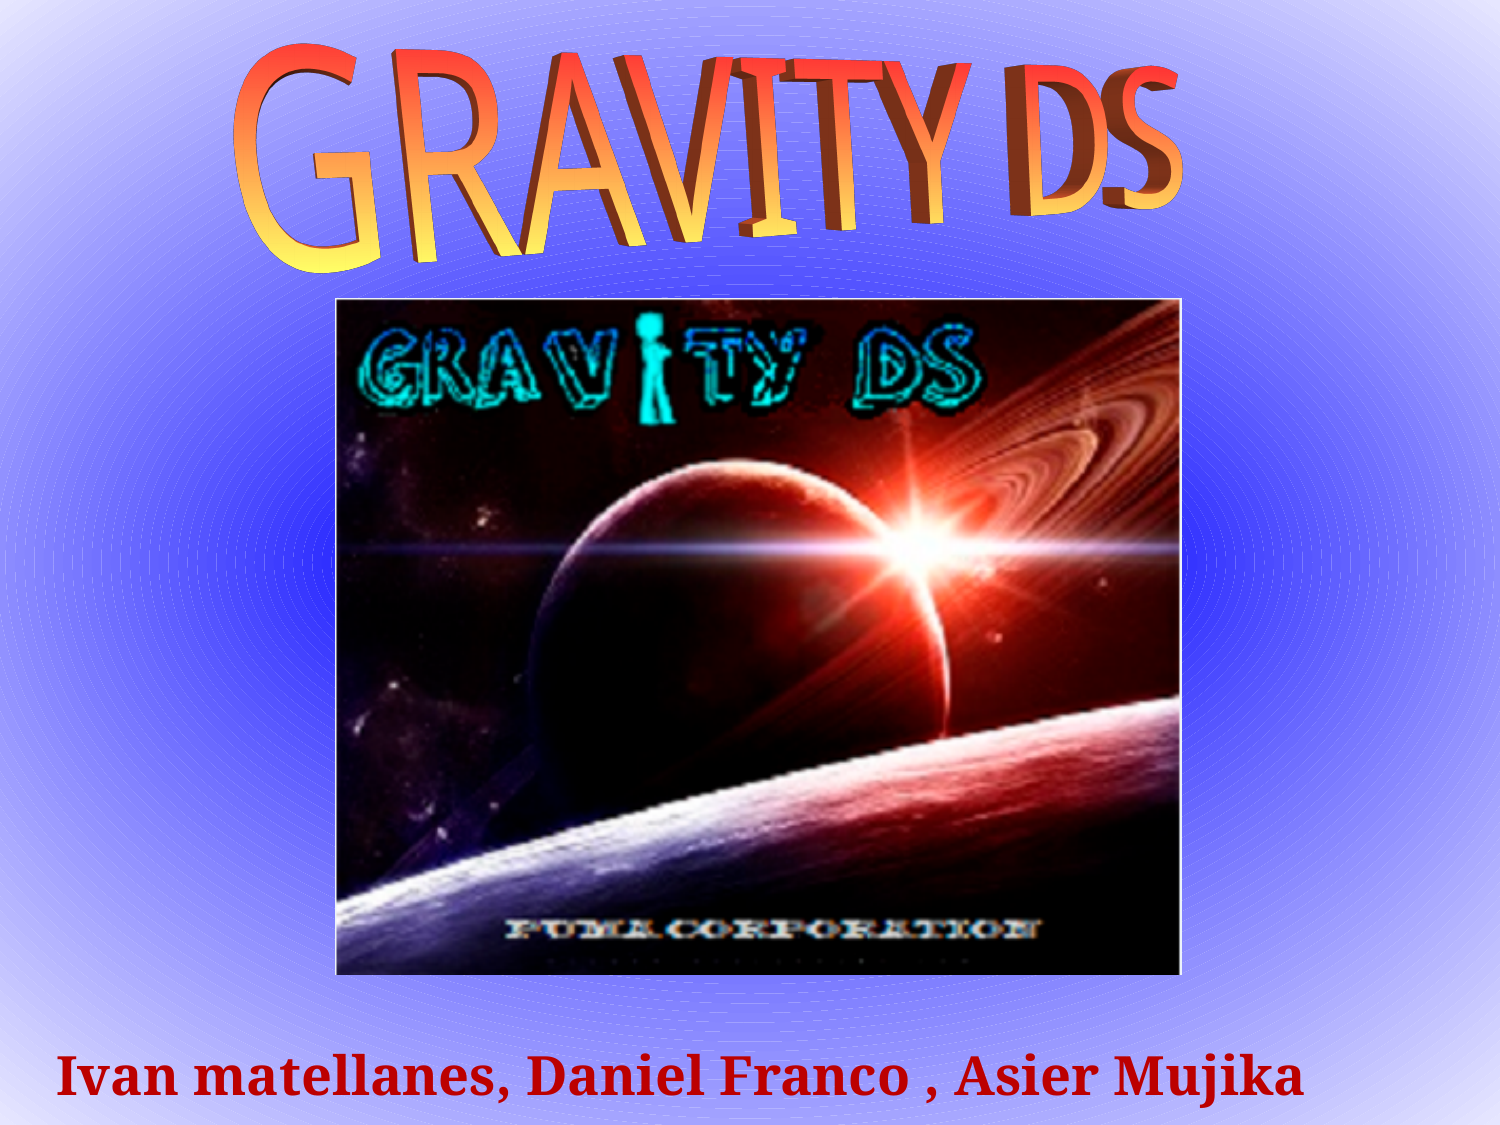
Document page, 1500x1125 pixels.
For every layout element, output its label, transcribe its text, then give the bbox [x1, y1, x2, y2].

picture [335, 298, 1182, 975]
text_box Ivan matellanes, Daniel Franco , Asier Mujika [0, 1033, 1483, 1114]
